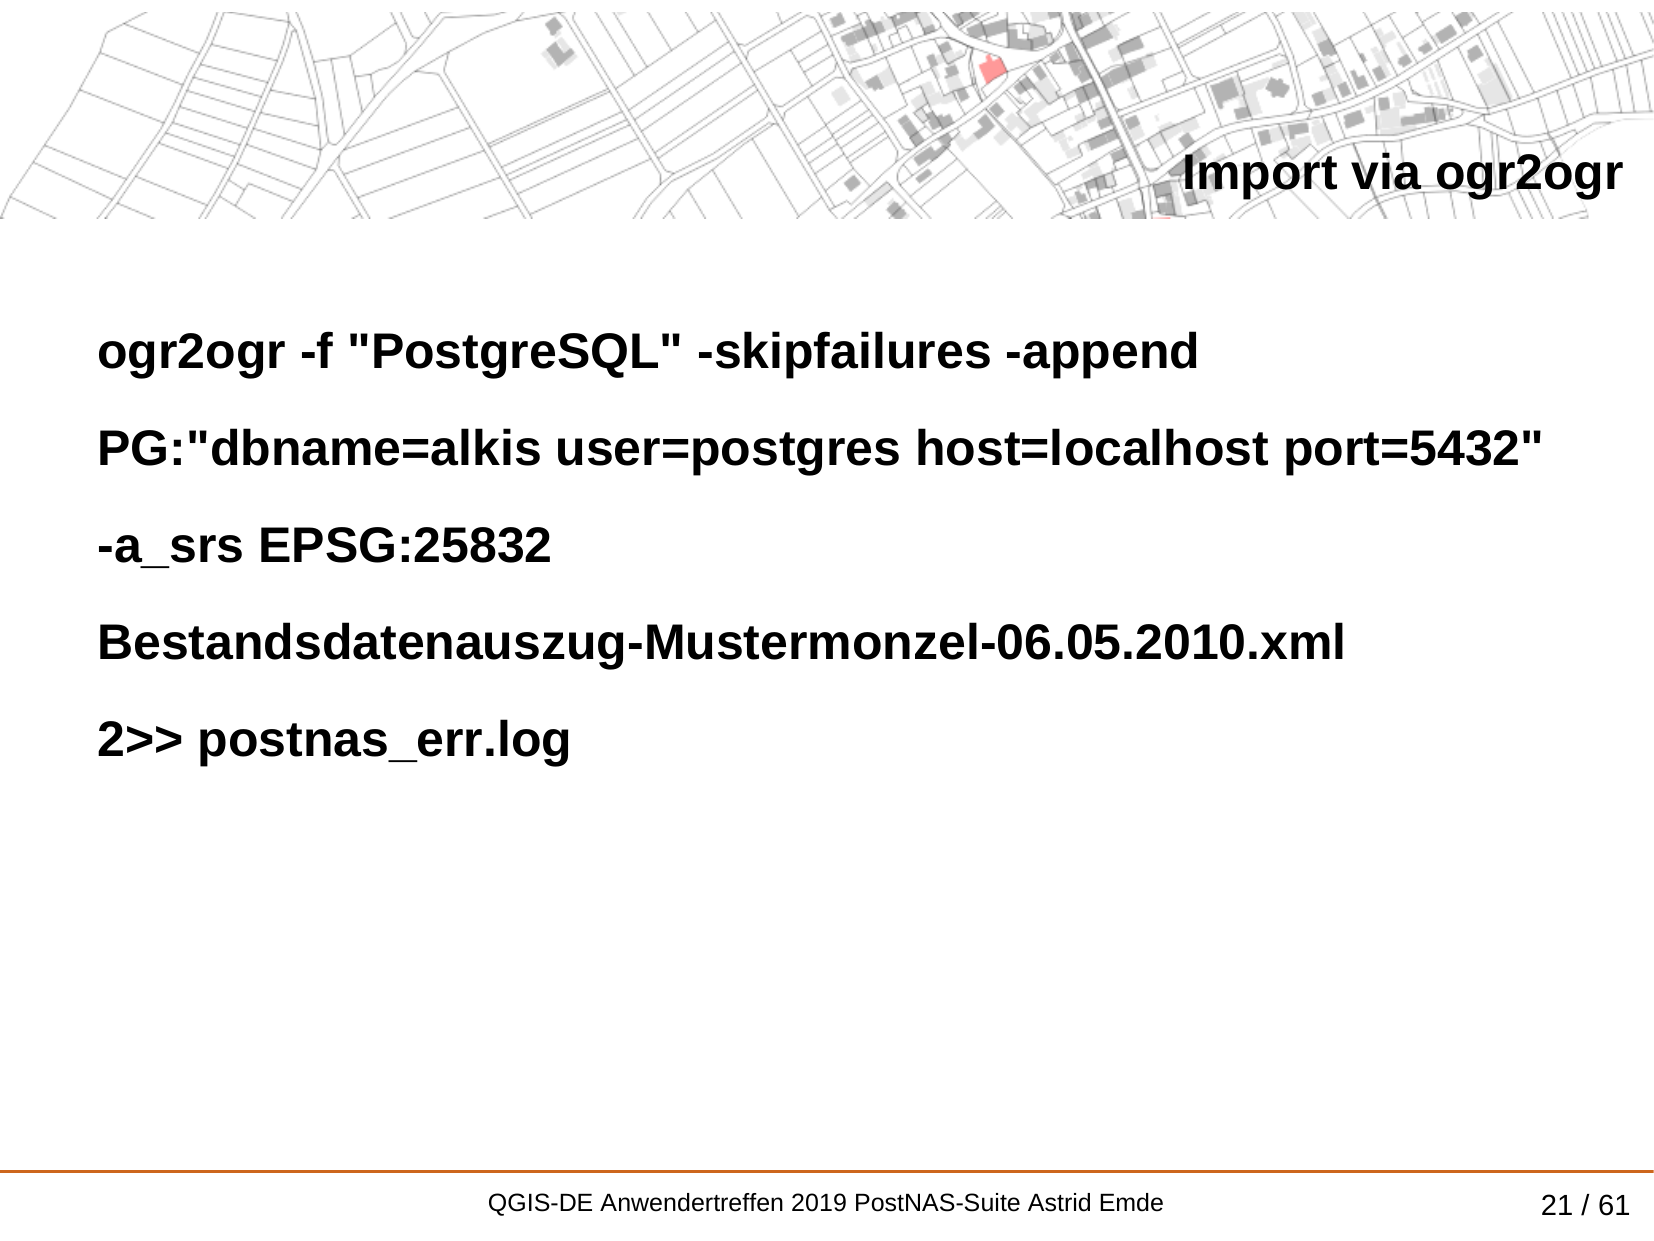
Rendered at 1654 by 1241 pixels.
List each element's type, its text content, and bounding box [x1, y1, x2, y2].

title Import via ogr2ogr [265, 118, 1625, 228]
text_box ogr2ogr -f "PostgreSQL" -skipfailures -append PG:"dbname=alkis user=postgres host=localhost port=5432" -a_srs EPSG:25832 Bestandsdatenauszug-Mustermonzel-06.05.2010.xml 2>> postnas_err.log [82, 218, 1595, 1046]
